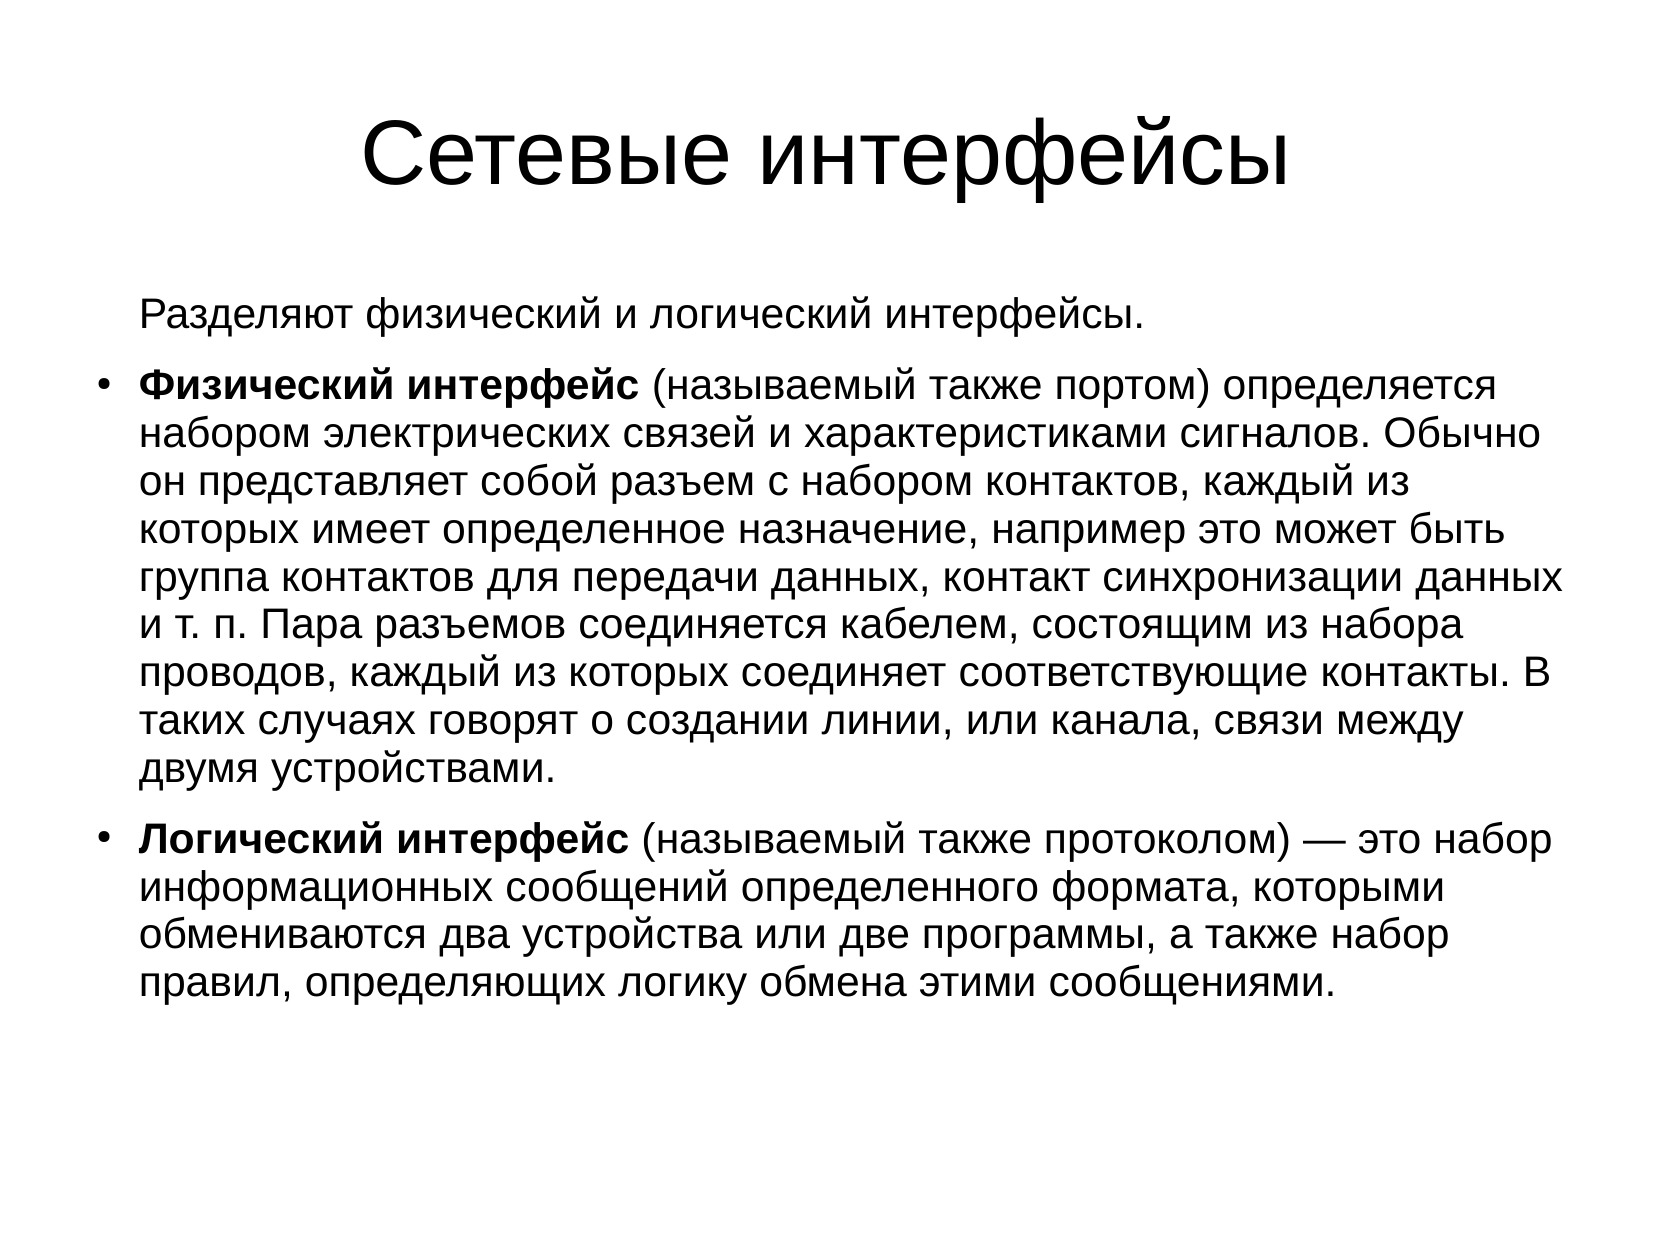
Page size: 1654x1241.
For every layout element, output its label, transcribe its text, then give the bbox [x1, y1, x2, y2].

list Разделяют физический и логический интерфейсы. Физический интерфейс (называемый также портом) определяется набором электри­ческих связей и характеристиками сигналов. Обычно он представляет собой разъем с набором контактов, каждый из которых имеет определенное назначение, например это может быть группа контактов для передачи данных, контакт синхронизации данных и т. п. Пара разъемов соединяется кабелем, состоящим из набора проводов, каждый из которых соединяет соответствующие контакты. В таких случаях говорят о создании линии, или канала, связи между двумя устройствами. Логический интерфейс (называемый также протоколом) — это набор информационных сообщений определенного формата, которыми обмениваются два устройства или две программы, а также набор правил, определяющих логику обмена этими сообщениями. [82, 290, 1571, 1010]
title Сетевые интерфейсы [82, 49, 1571, 257]
